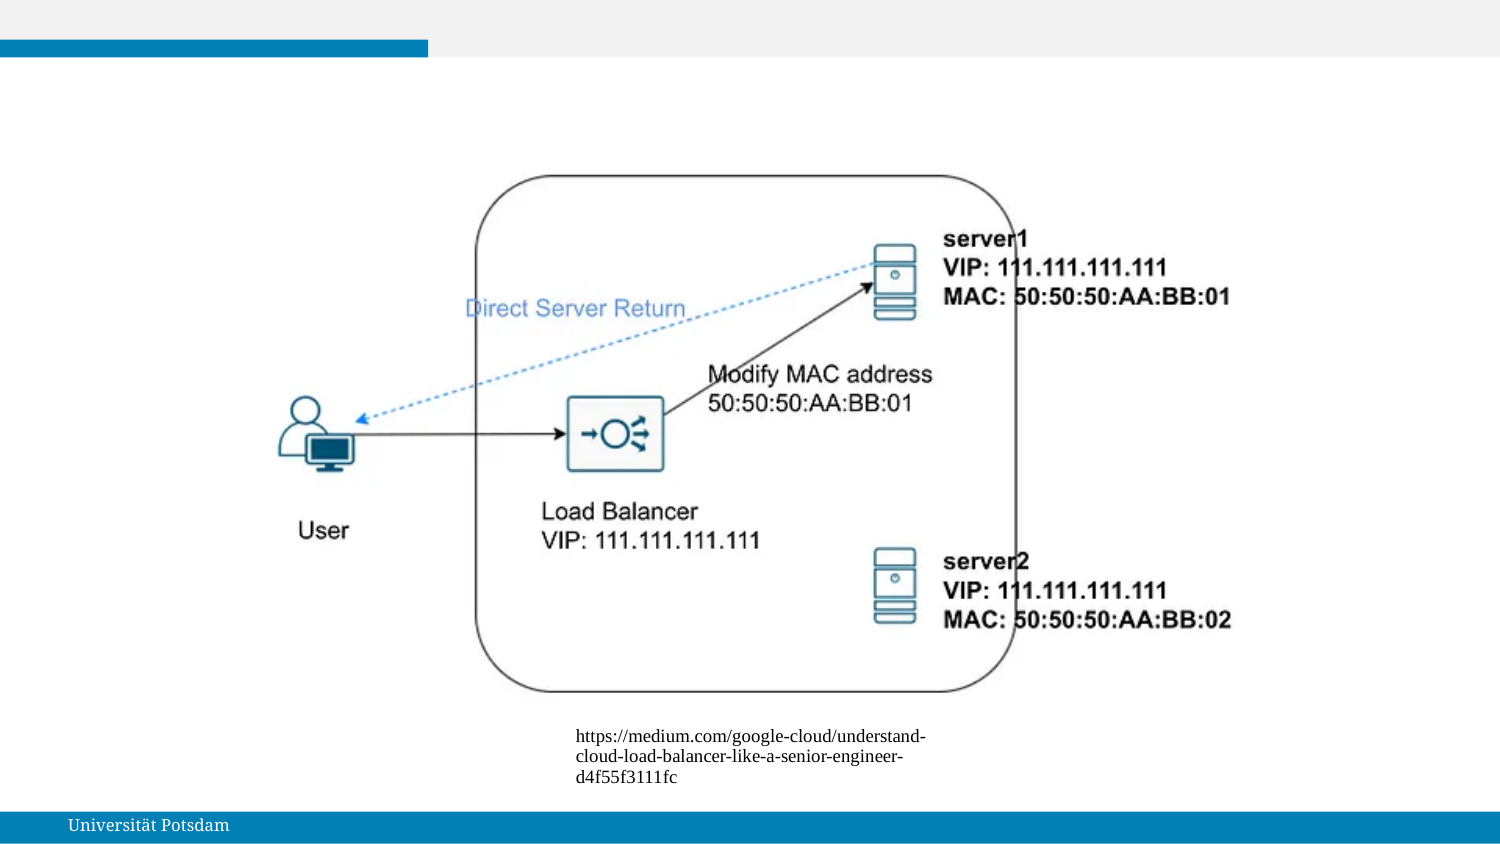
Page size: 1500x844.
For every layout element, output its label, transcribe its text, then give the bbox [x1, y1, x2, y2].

picture [203, 111, 1329, 768]
text_box https://medium.com/google-cloud/understand-cloud-load-balancer-like-a-senior-engineer-d4f55f3111fc [561, 718, 975, 827]
